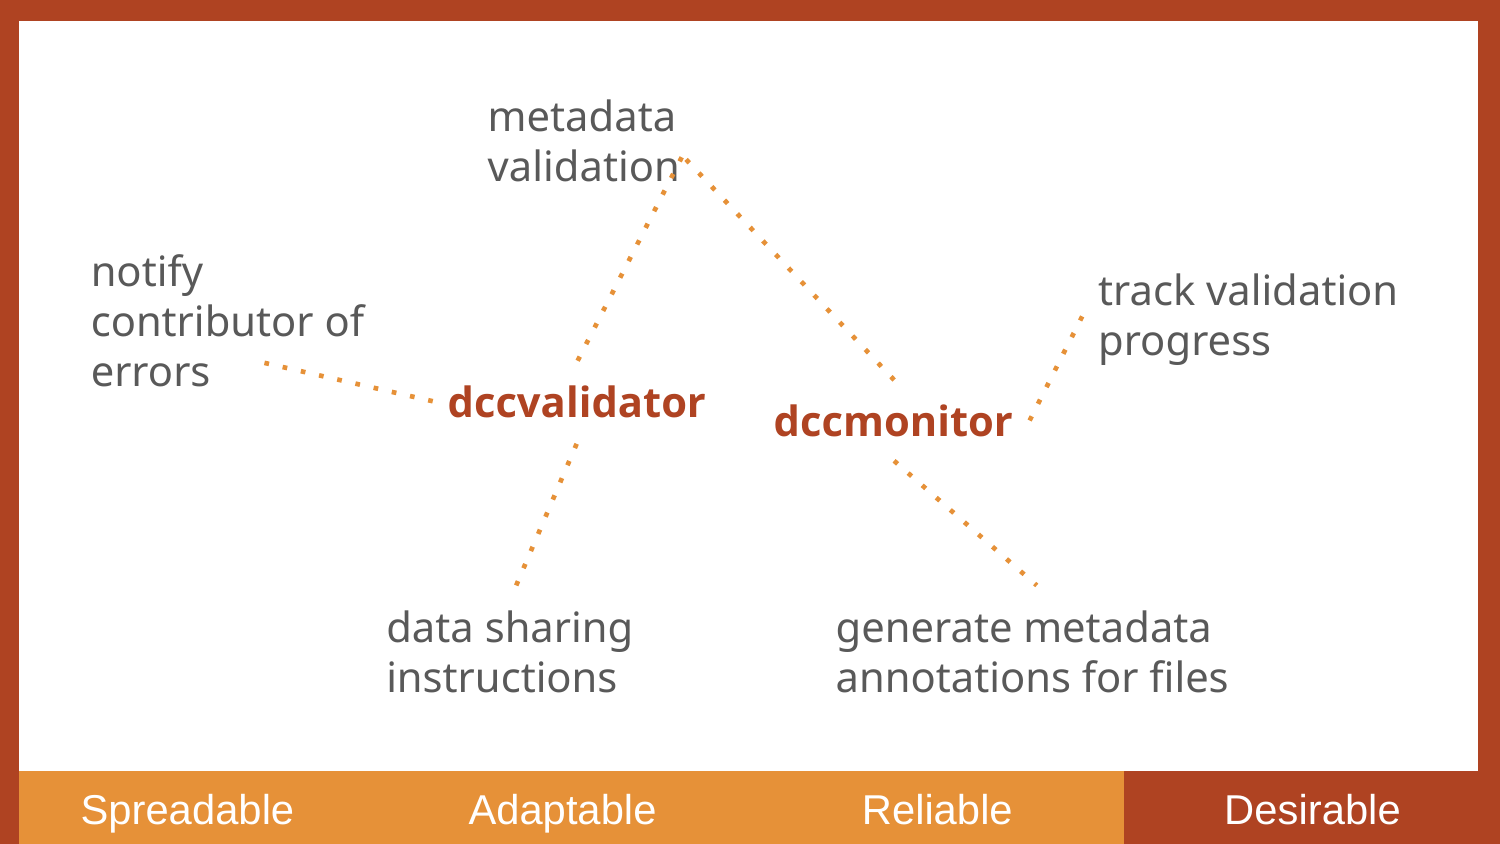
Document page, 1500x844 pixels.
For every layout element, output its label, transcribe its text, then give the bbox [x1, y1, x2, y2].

text_box Reliable [749, 771, 1124, 844]
text_box generate metadata annotations for files [820, 585, 1253, 716]
text_box data sharing instructions [371, 585, 662, 716]
text_box Spreadable [19, 771, 374, 844]
text_box track validation progress [1083, 248, 1443, 379]
text_box dccmonitor [758, 380, 1030, 461]
text_box metadata validation [472, 74, 893, 206]
text_box dccvalidator [432, 360, 723, 441]
text_box Desirable [1124, 771, 1478, 844]
text_box Adaptable [374, 771, 749, 844]
text_box [0, 0, 1500, 844]
text_box notify contributor of errors [75, 229, 436, 410]
